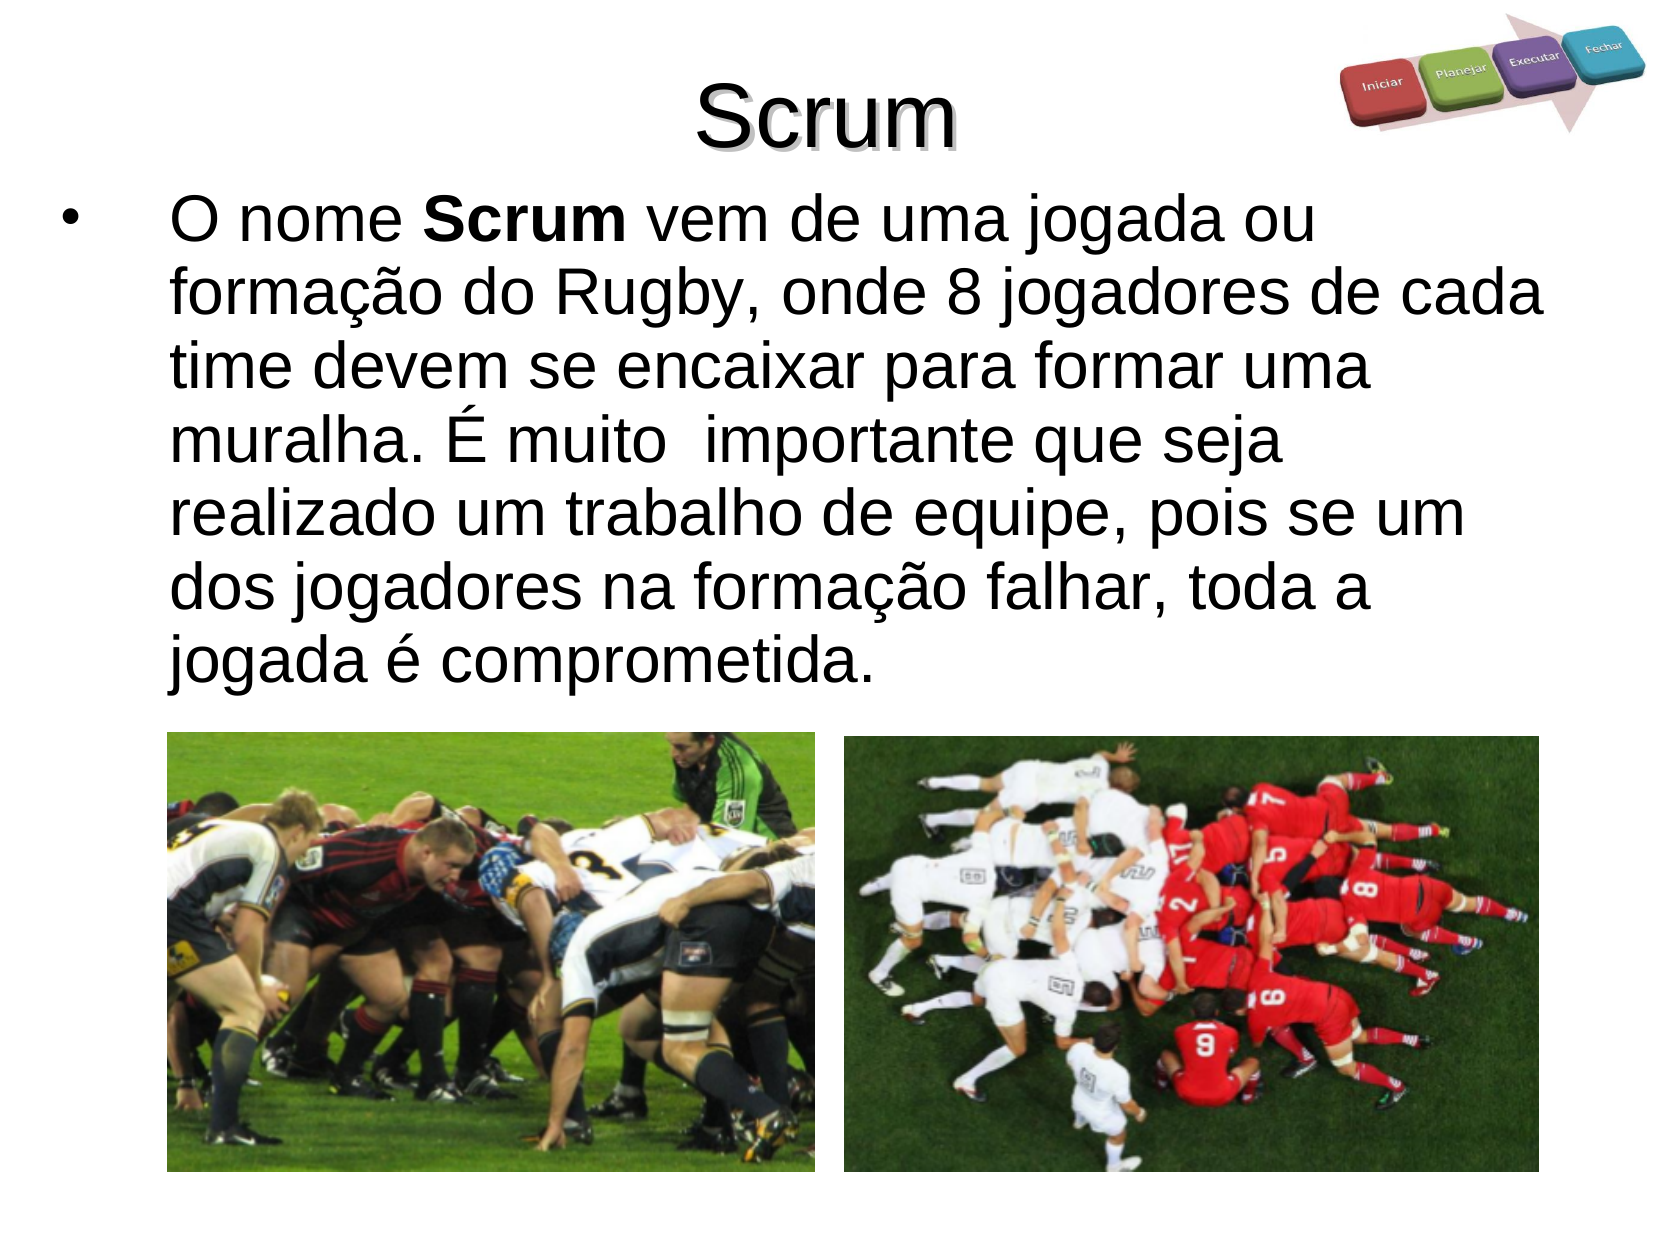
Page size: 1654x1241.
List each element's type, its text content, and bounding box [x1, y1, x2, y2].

chart [844, 736, 1539, 1172]
chart [167, 732, 815, 1172]
text_box O nome Scrum vem de uma jogada ou formação do Rugby, onde 8 jogadores de cada time devem se encaixar para formar uma muralha. É muito importante que seja realizado um trabalho de equipe, pois se um dos jogadores na formação falhar, toda a jogada é comprometida. [59, 179, 1571, 701]
chart [1334, 13, 1647, 136]
title Scrum [82, 17, 1571, 179]
